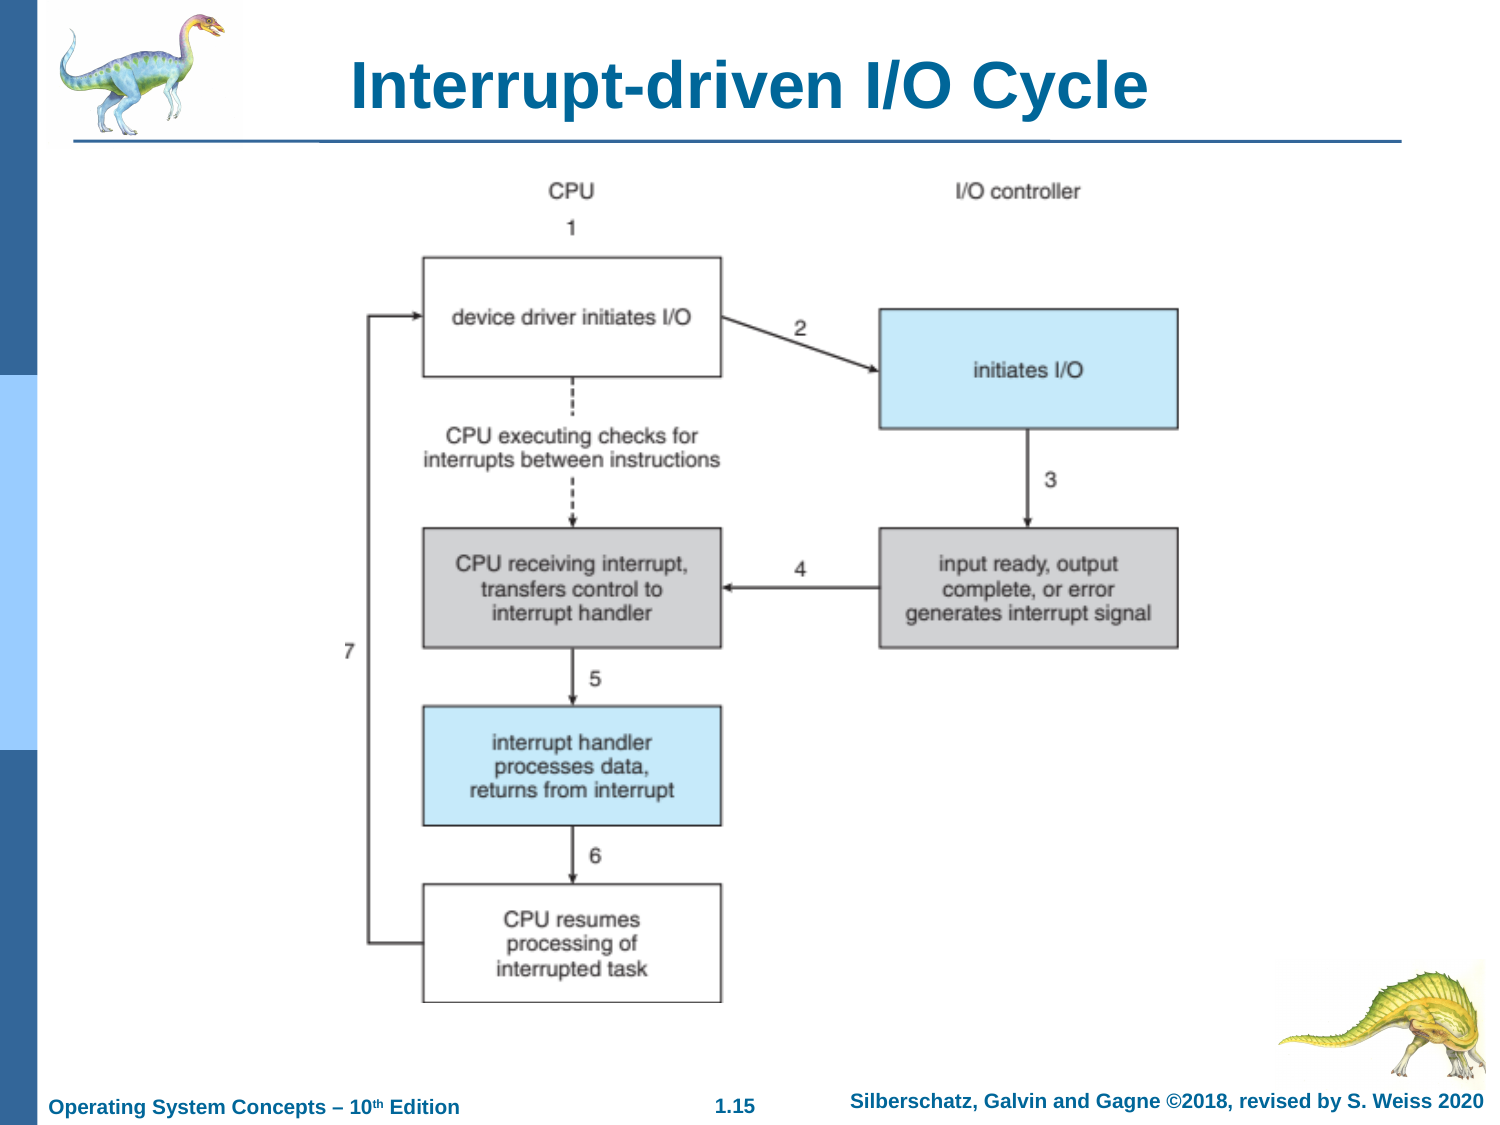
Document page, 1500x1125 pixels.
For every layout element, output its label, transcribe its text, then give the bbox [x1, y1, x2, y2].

picture [345, 179, 1180, 1003]
text_box Interrupt-driven I/O Cycle [75, 35, 1426, 130]
picture [46, 0, 243, 149]
picture [1275, 959, 1486, 1090]
